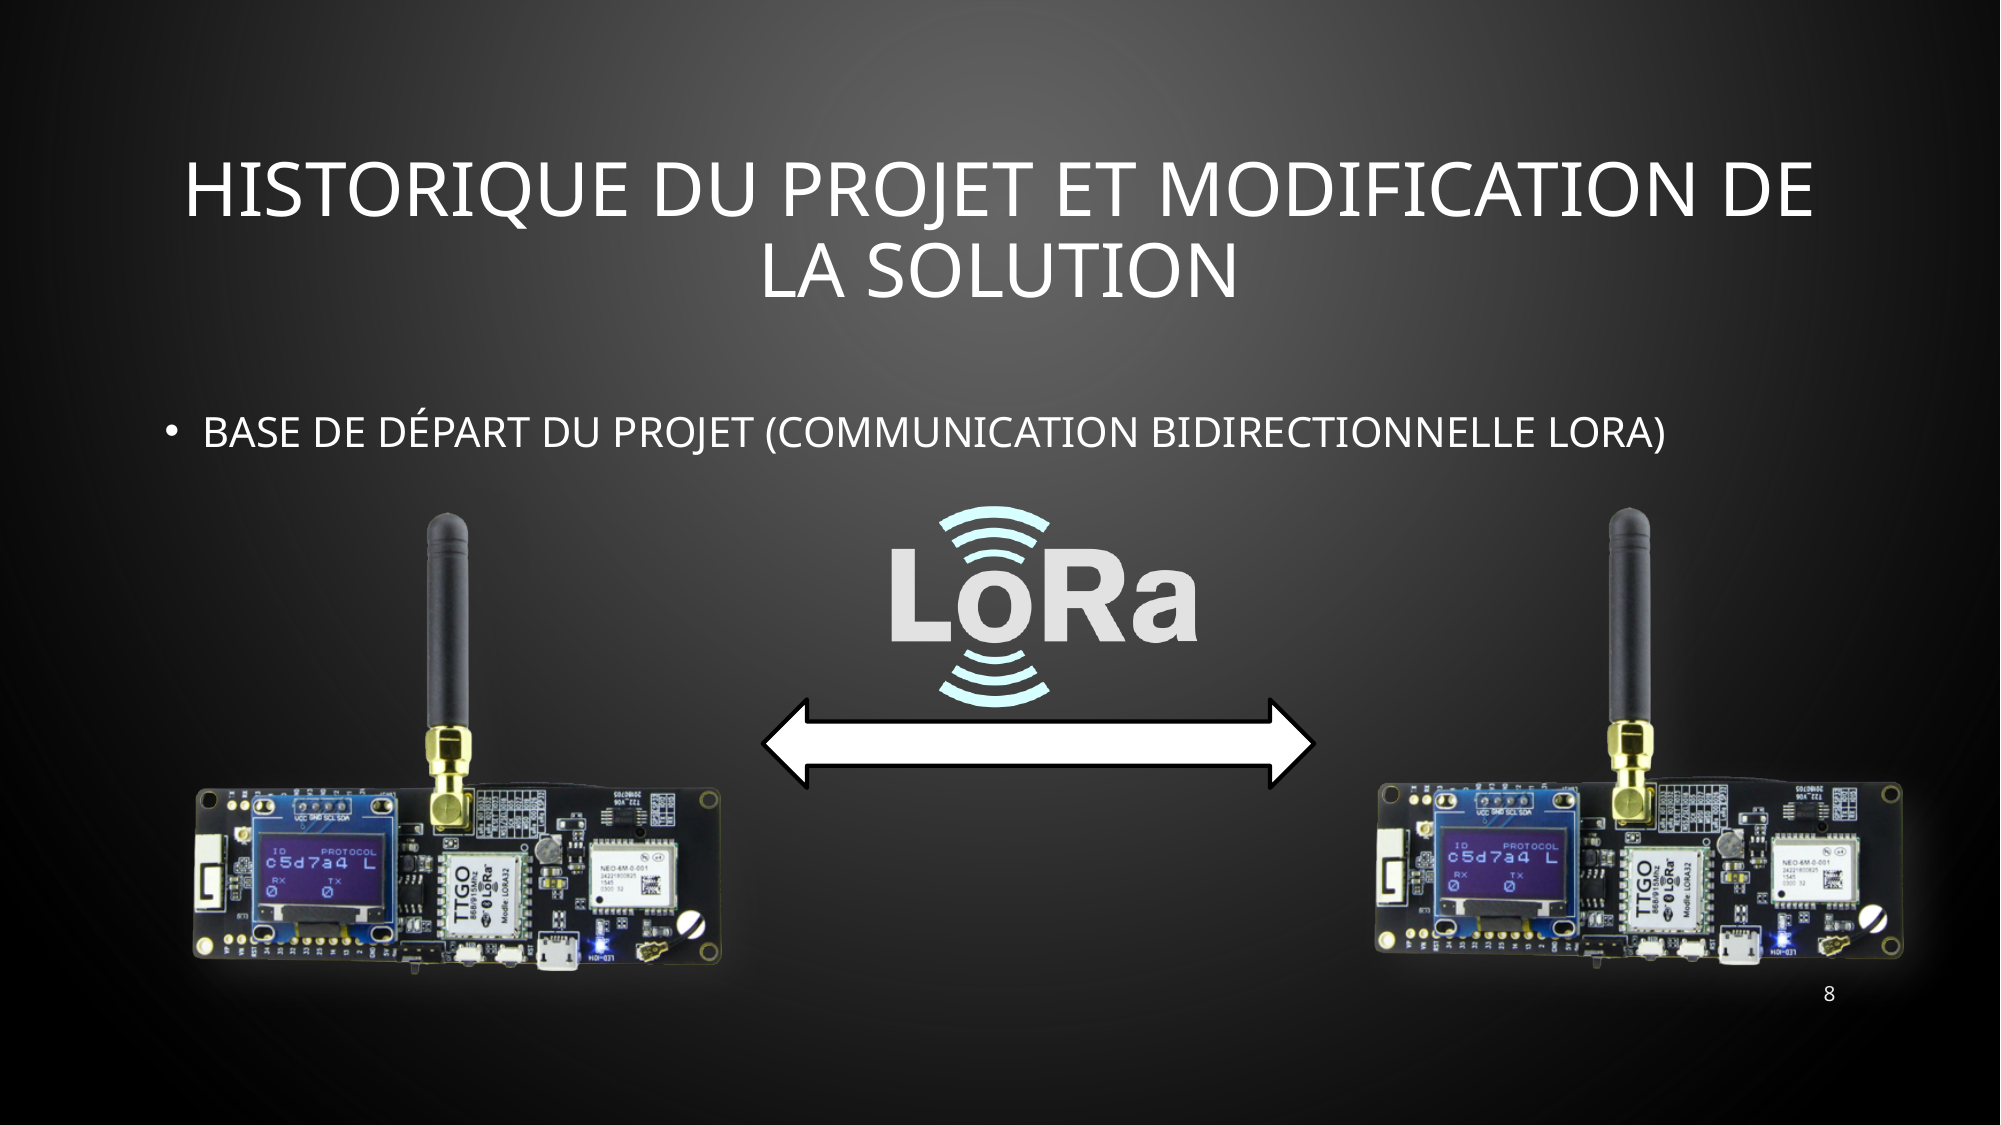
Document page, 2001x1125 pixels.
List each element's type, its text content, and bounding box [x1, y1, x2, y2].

list Base de départ du projet (Communication bidirectionnelle LoRa) [149, 388, 1850, 950]
title Historique du projet et modification de la solution [149, 101, 1850, 364]
text_box [762, 699, 1315, 788]
picture [0, 0, 2000, 1125]
